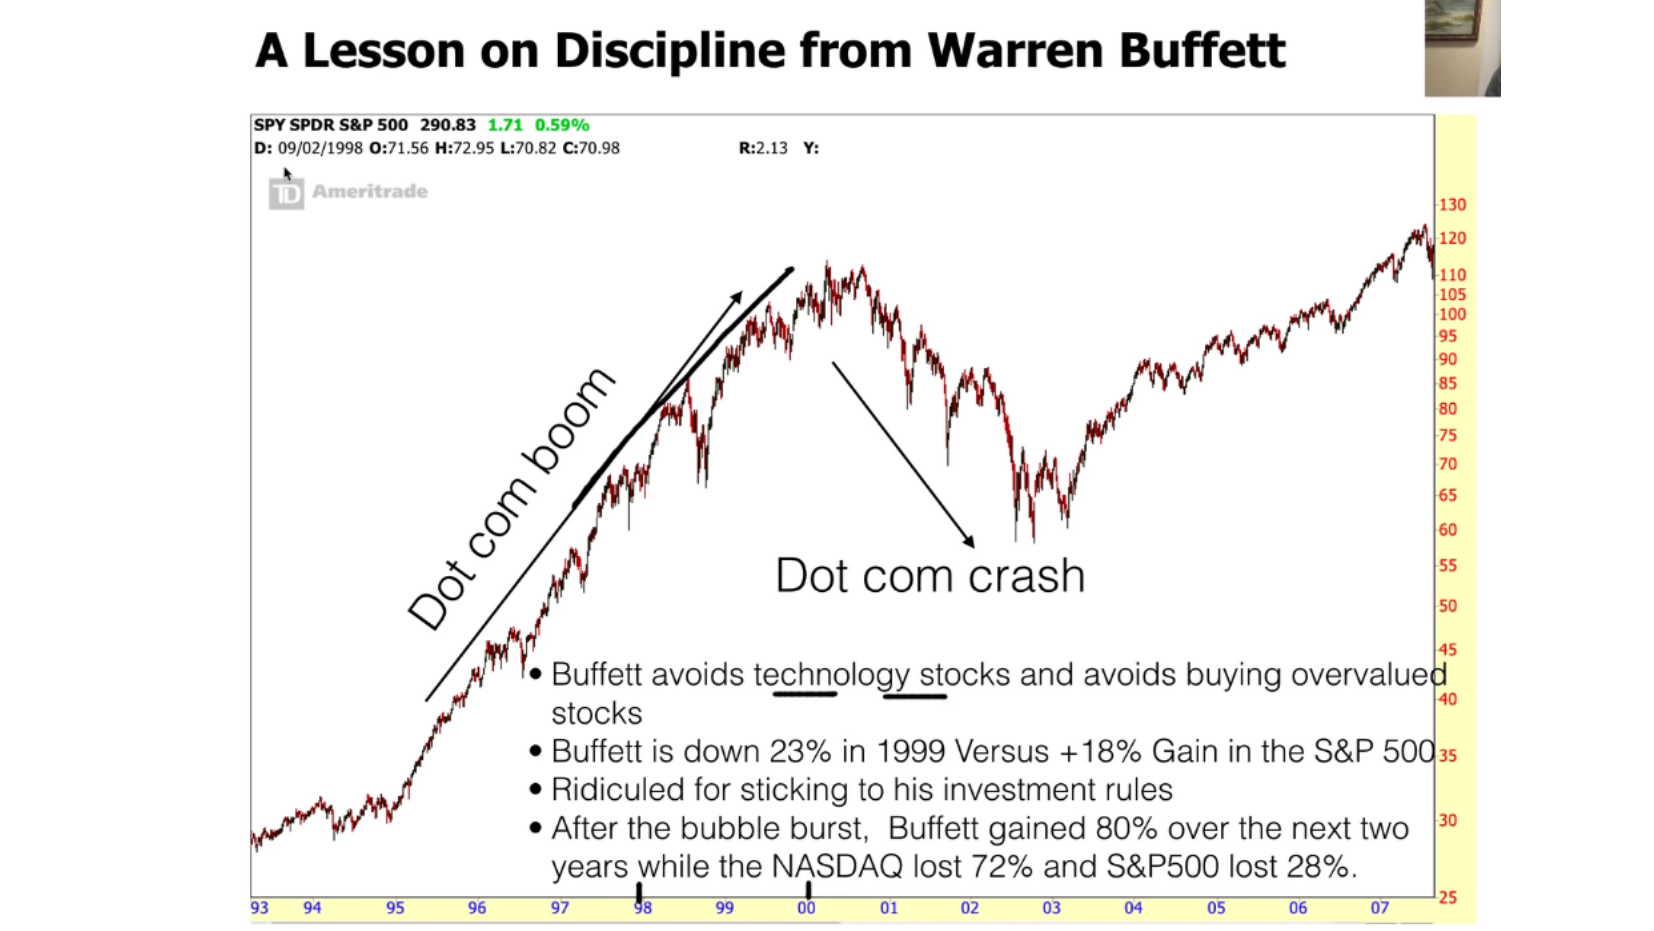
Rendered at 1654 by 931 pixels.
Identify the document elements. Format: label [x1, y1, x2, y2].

picture [205, 0, 1501, 931]
